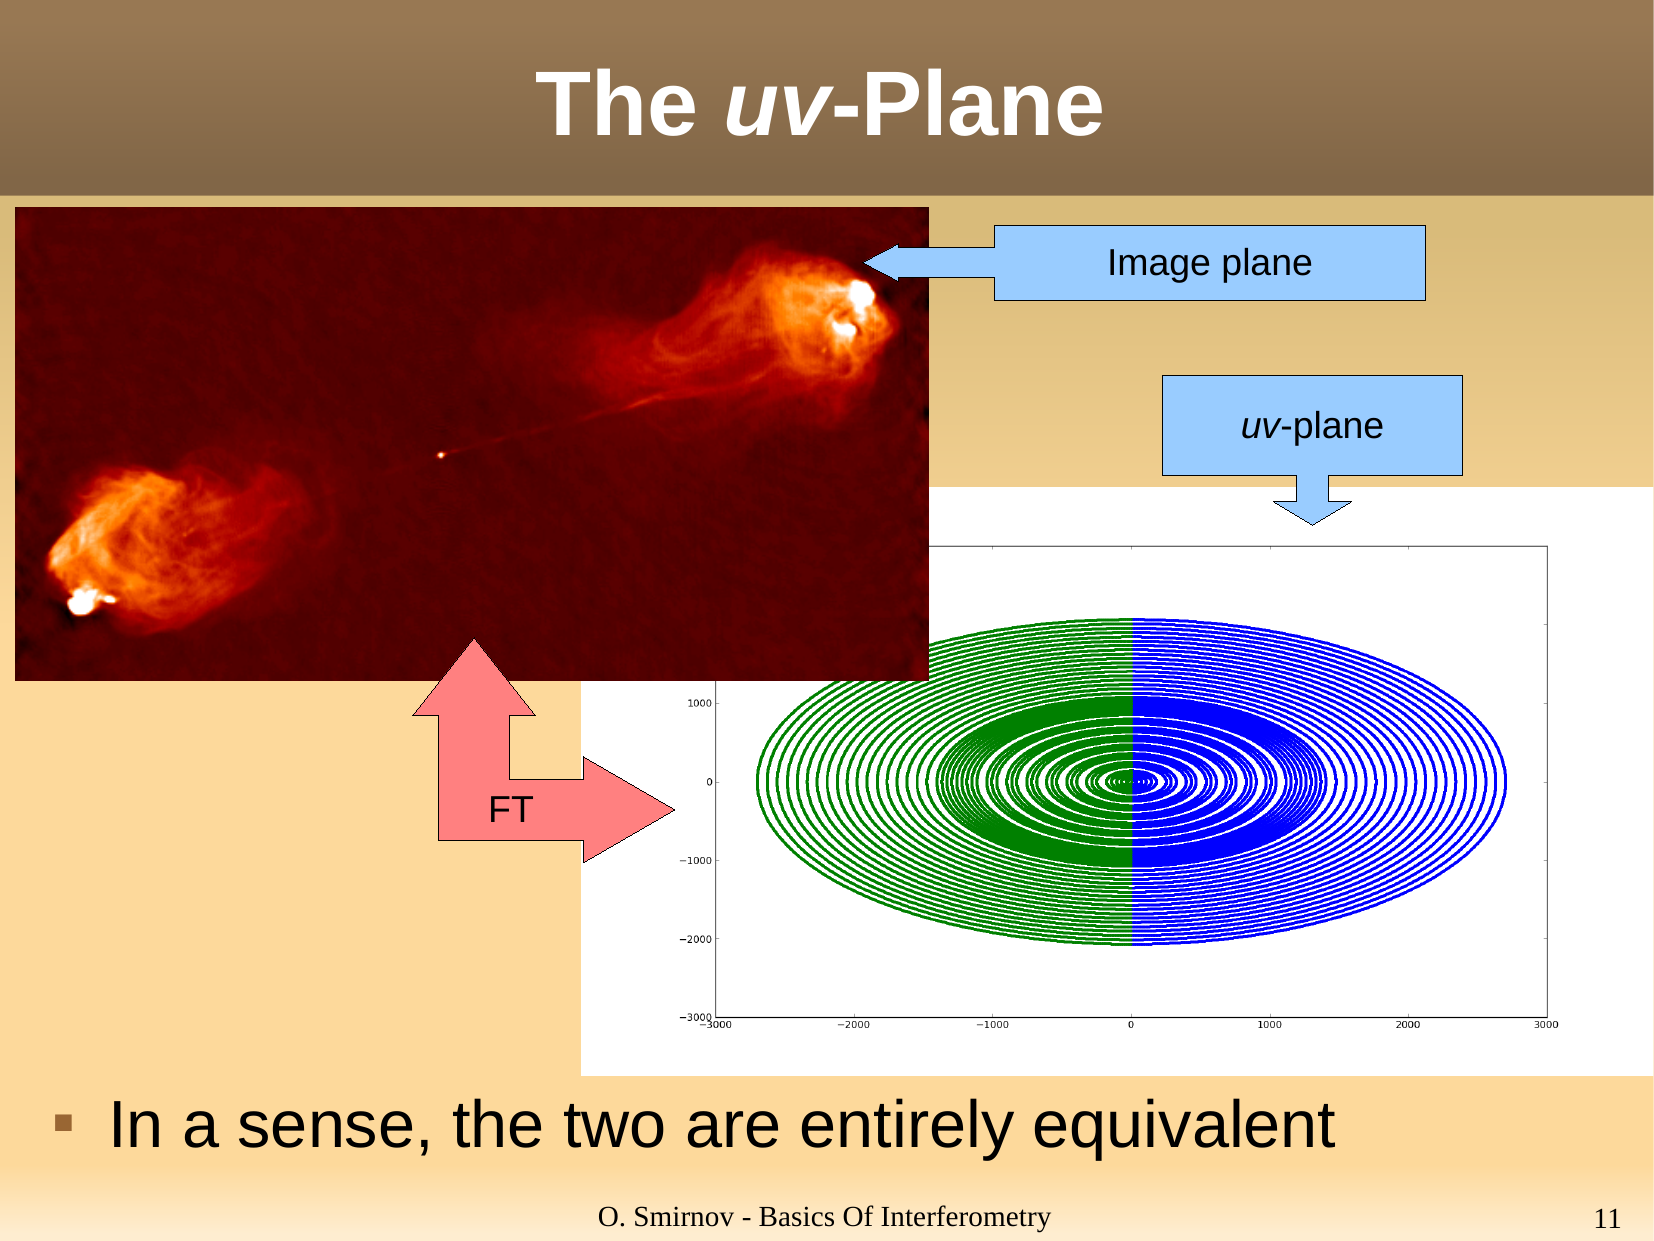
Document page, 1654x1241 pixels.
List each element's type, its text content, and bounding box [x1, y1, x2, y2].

picture [0, 0, 1654, 1241]
text_box uv-plane [1162, 375, 1463, 526]
title The uv-Plane [76, 0, 1565, 208]
text_box FT [412, 637, 675, 863]
text_box Image plane [862, 225, 1426, 301]
list In a sense, the two are entirely equivalent [37, 1087, 1526, 1179]
